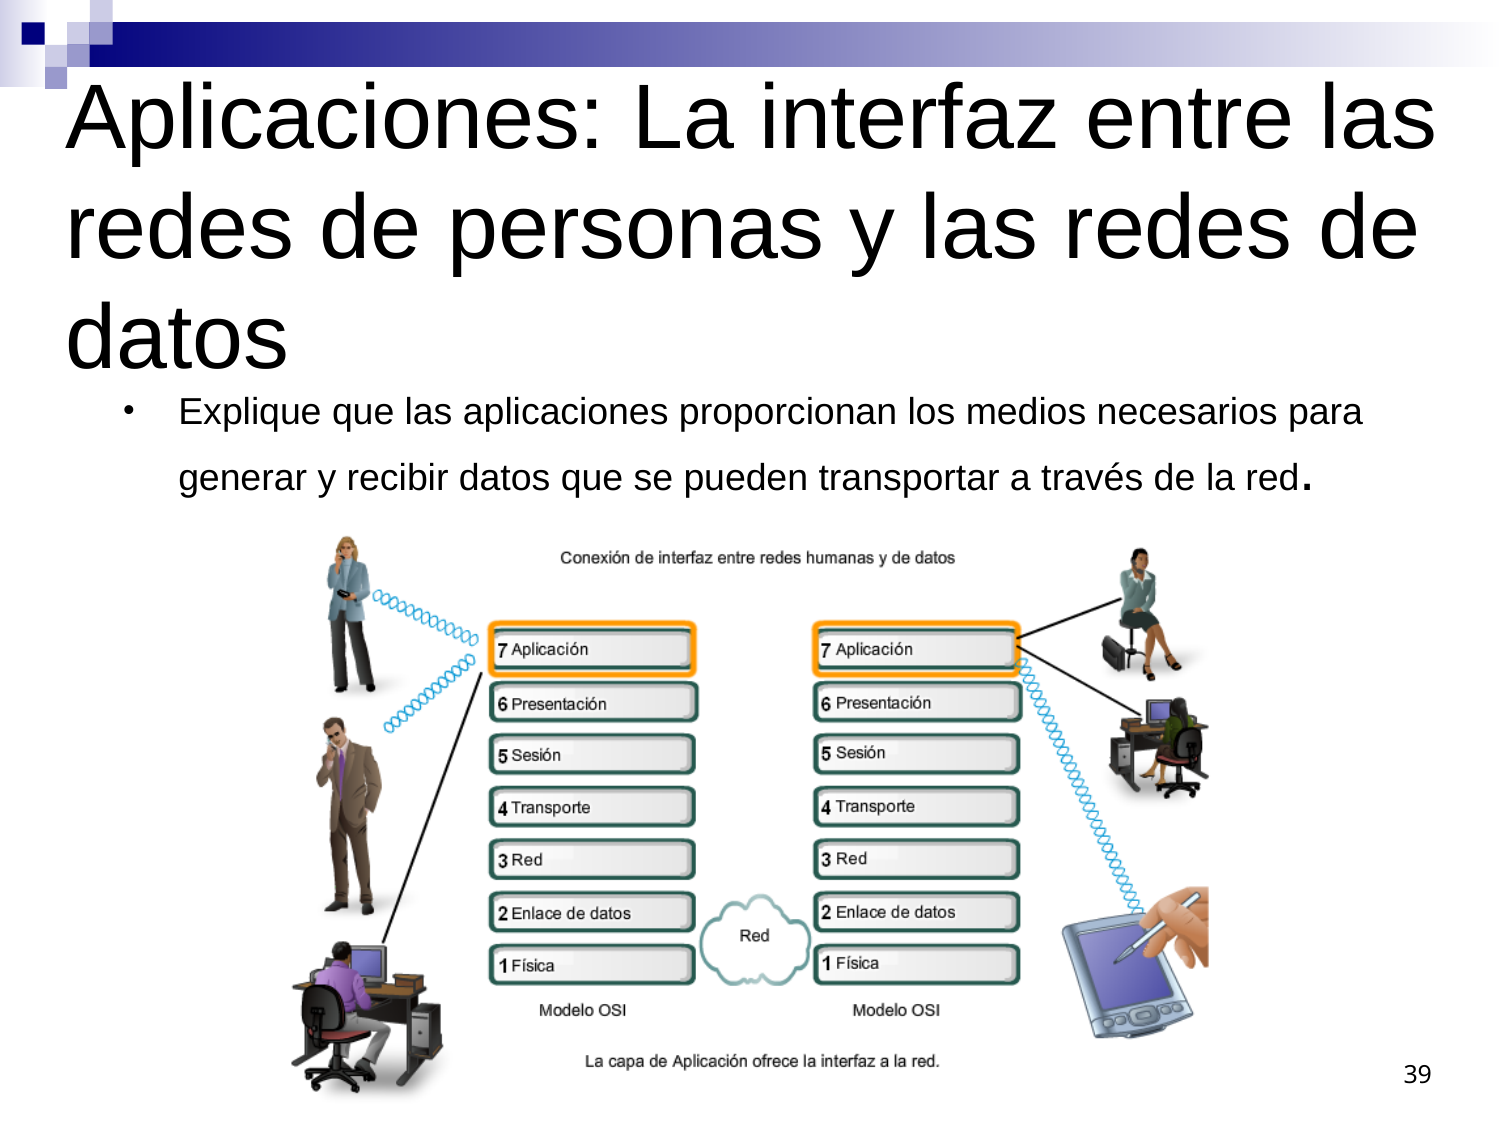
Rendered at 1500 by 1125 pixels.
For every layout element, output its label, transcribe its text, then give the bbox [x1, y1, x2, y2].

text_box Explique que las aplicaciones proporcionan los medios necesarios para generar y recibir datos que se pueden transportar a través de la red. [107, 379, 1411, 1125]
picture [289, 527, 1222, 1105]
text_box Aplicaciones: La interfaz entre las redes de personas y las redes de datos [50, 49, 1495, 395]
text_box <número> [1074, 1025, 1447, 1101]
